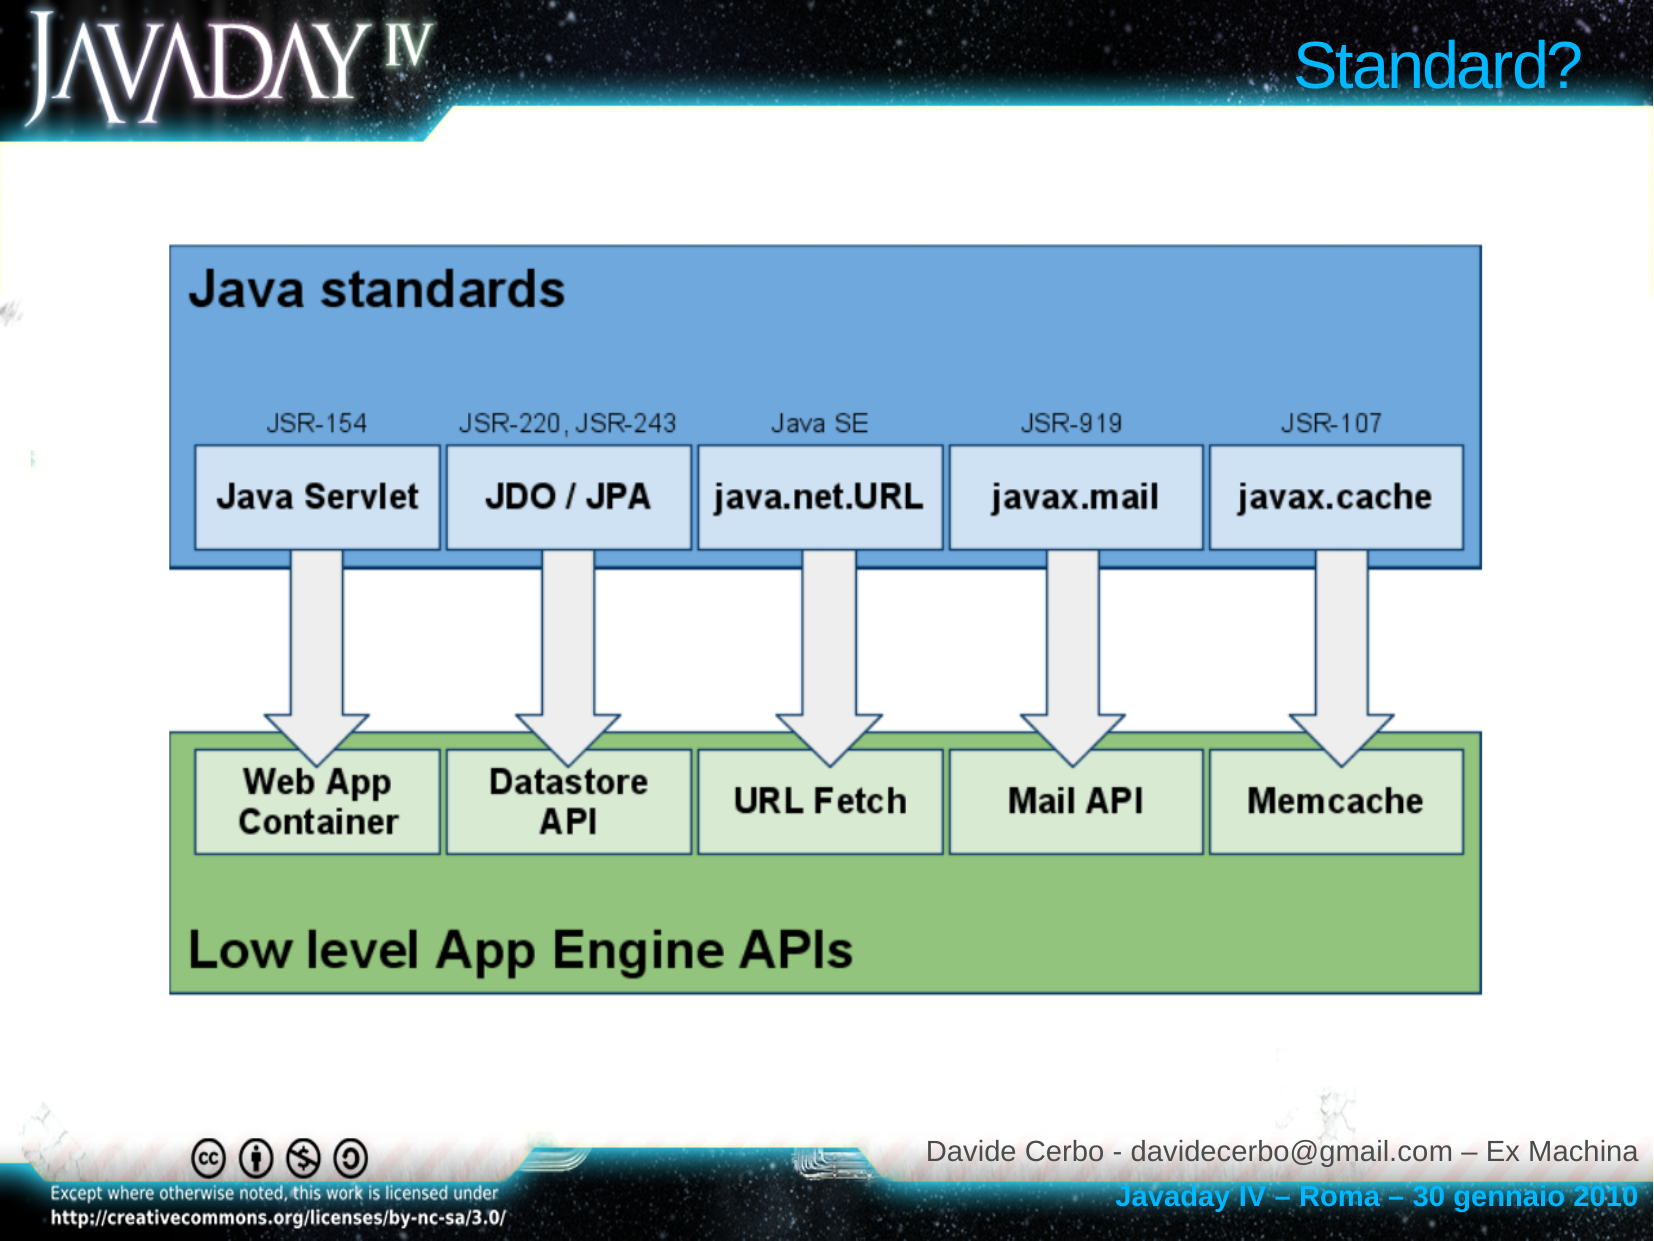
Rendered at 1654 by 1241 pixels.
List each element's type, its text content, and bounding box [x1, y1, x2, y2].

picture [0, 0, 1653, 1241]
title Standard? [108, 0, 1585, 169]
